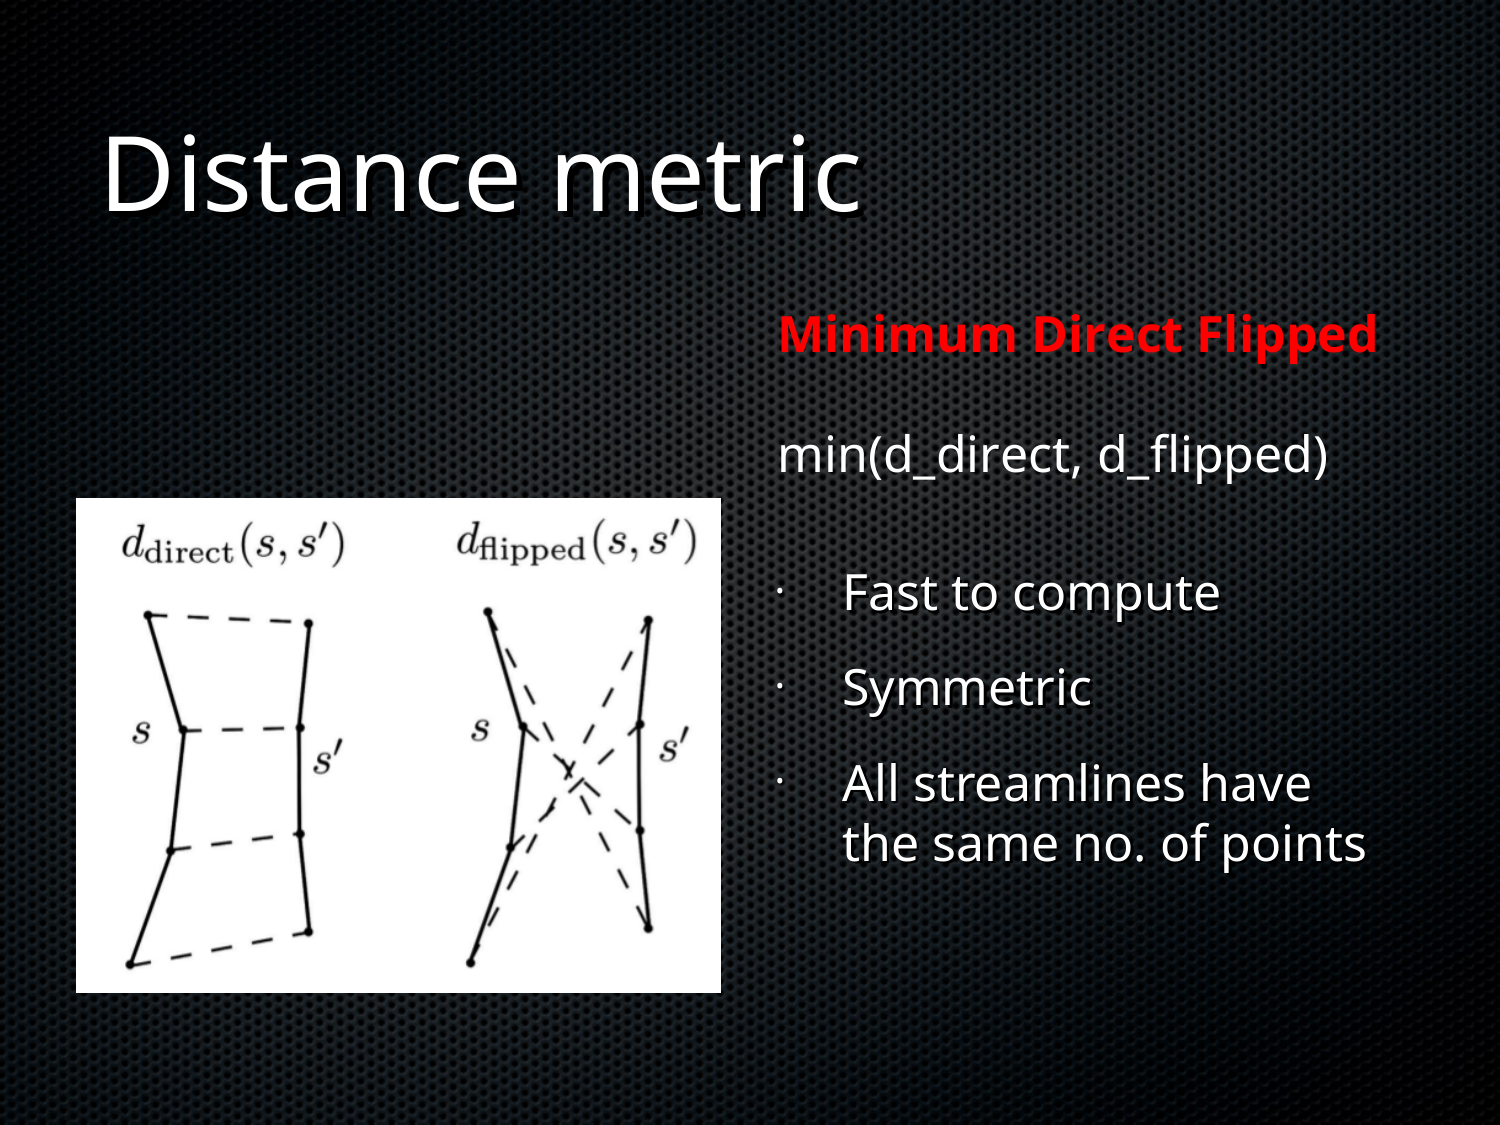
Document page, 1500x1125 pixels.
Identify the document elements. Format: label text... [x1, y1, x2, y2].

text_box Minimum Direct Flipped min(d_direct, d_flipped) [762, 295, 1486, 491]
picture [0, 0, 1500, 1125]
title Distance metric [91, 29, 1411, 311]
list Fast to compute Symmetric All streamlines have the same no. of points [767, 389, 1411, 1043]
